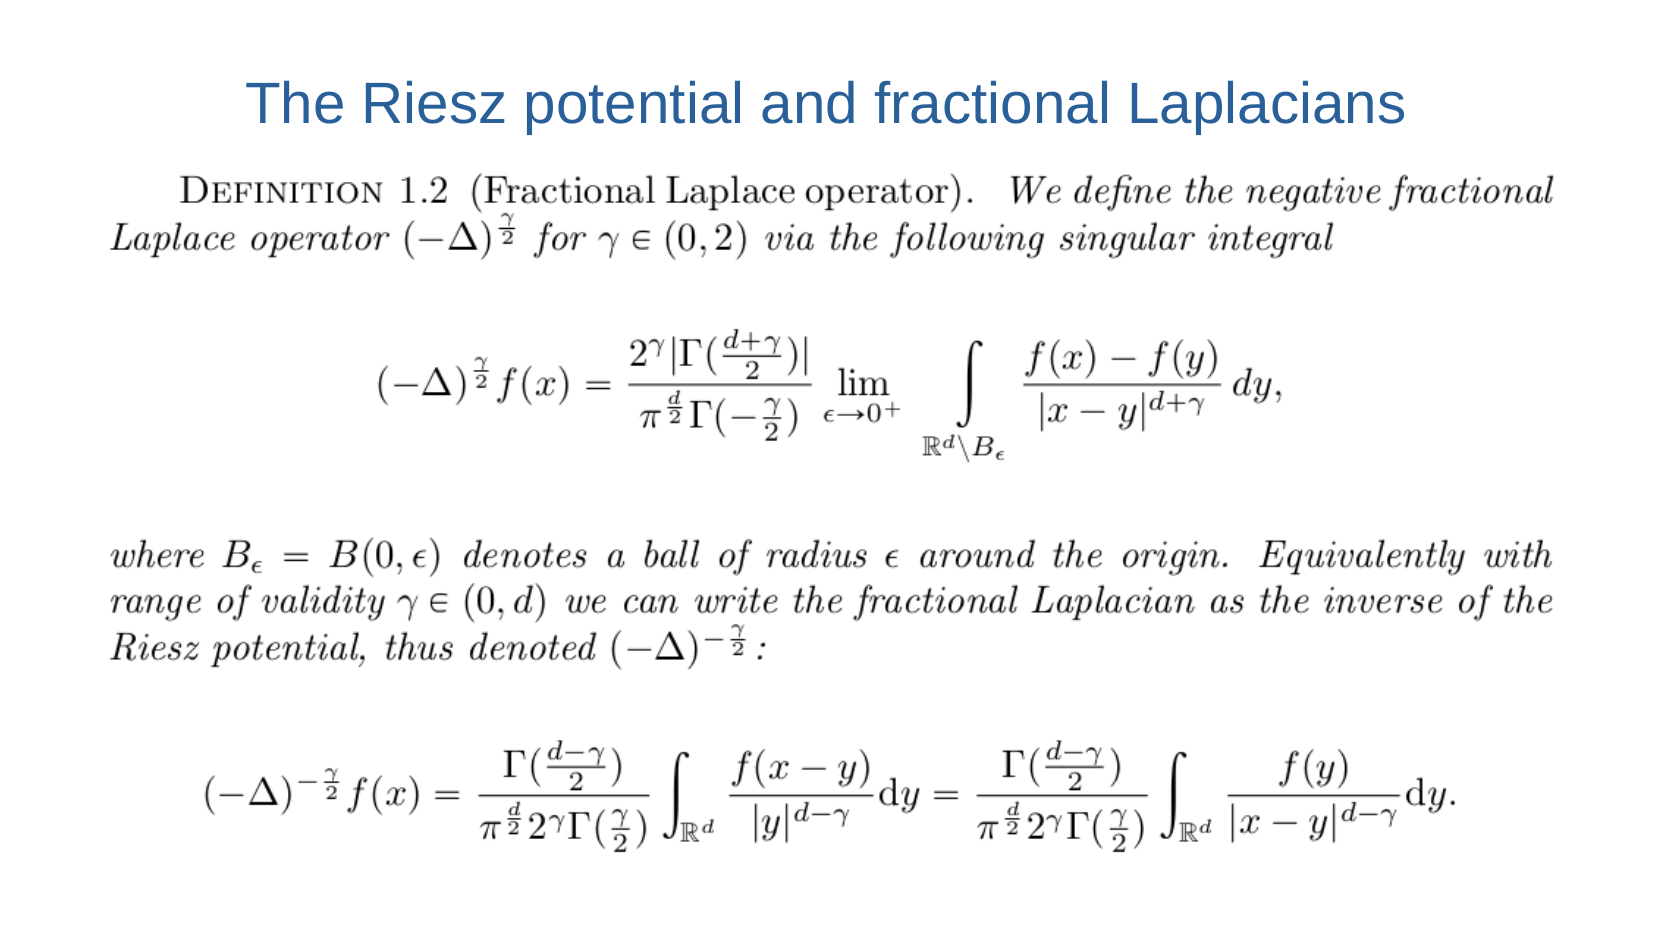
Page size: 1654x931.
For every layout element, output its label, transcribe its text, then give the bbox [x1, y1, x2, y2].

picture [86, 156, 1587, 883]
title The Riesz potential and fractional Laplacians [82, 25, 1571, 181]
